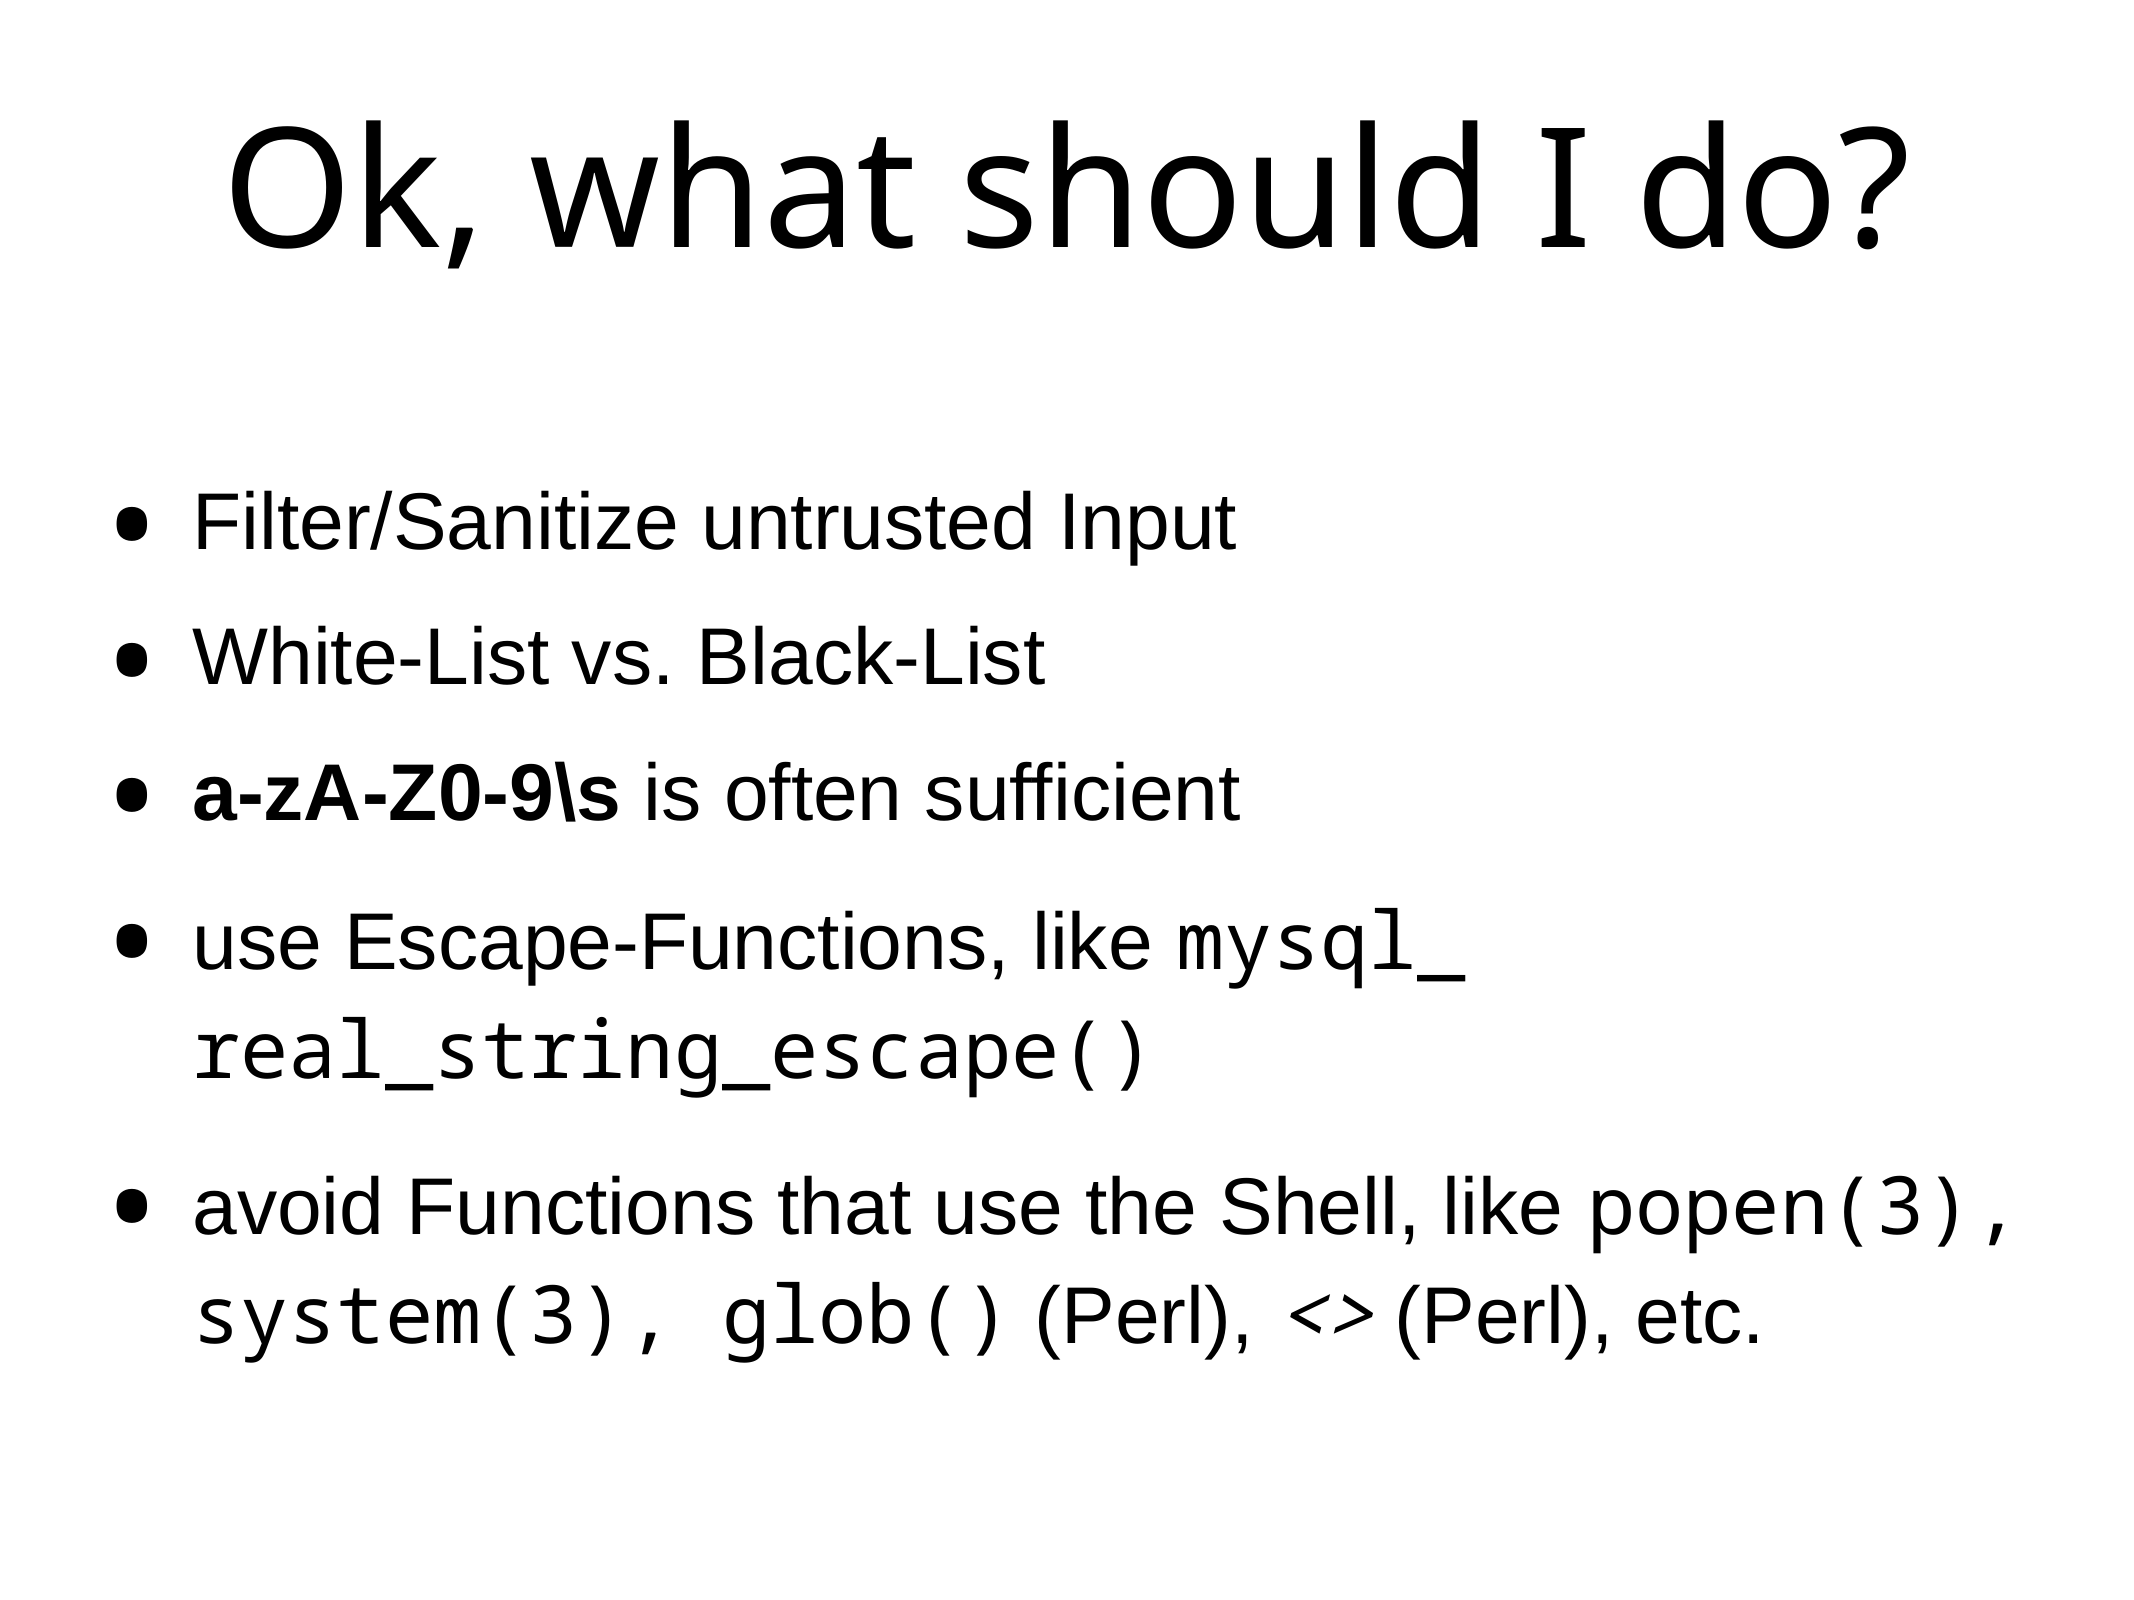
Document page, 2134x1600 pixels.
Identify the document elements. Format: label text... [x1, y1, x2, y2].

list Filter/Sanitize untrusted Input White-List vs. Black-List a-zA-Z0-9\s is often sufficient use Escape-Functions, like mysql_ real_string_escape() avoid Functions that use the Shell, like popen(3), system(3), glob() (Perl), <> (Perl), etc. [50, 462, 2082, 1382]
title Ok, what should I do? [208, 41, 1925, 325]
